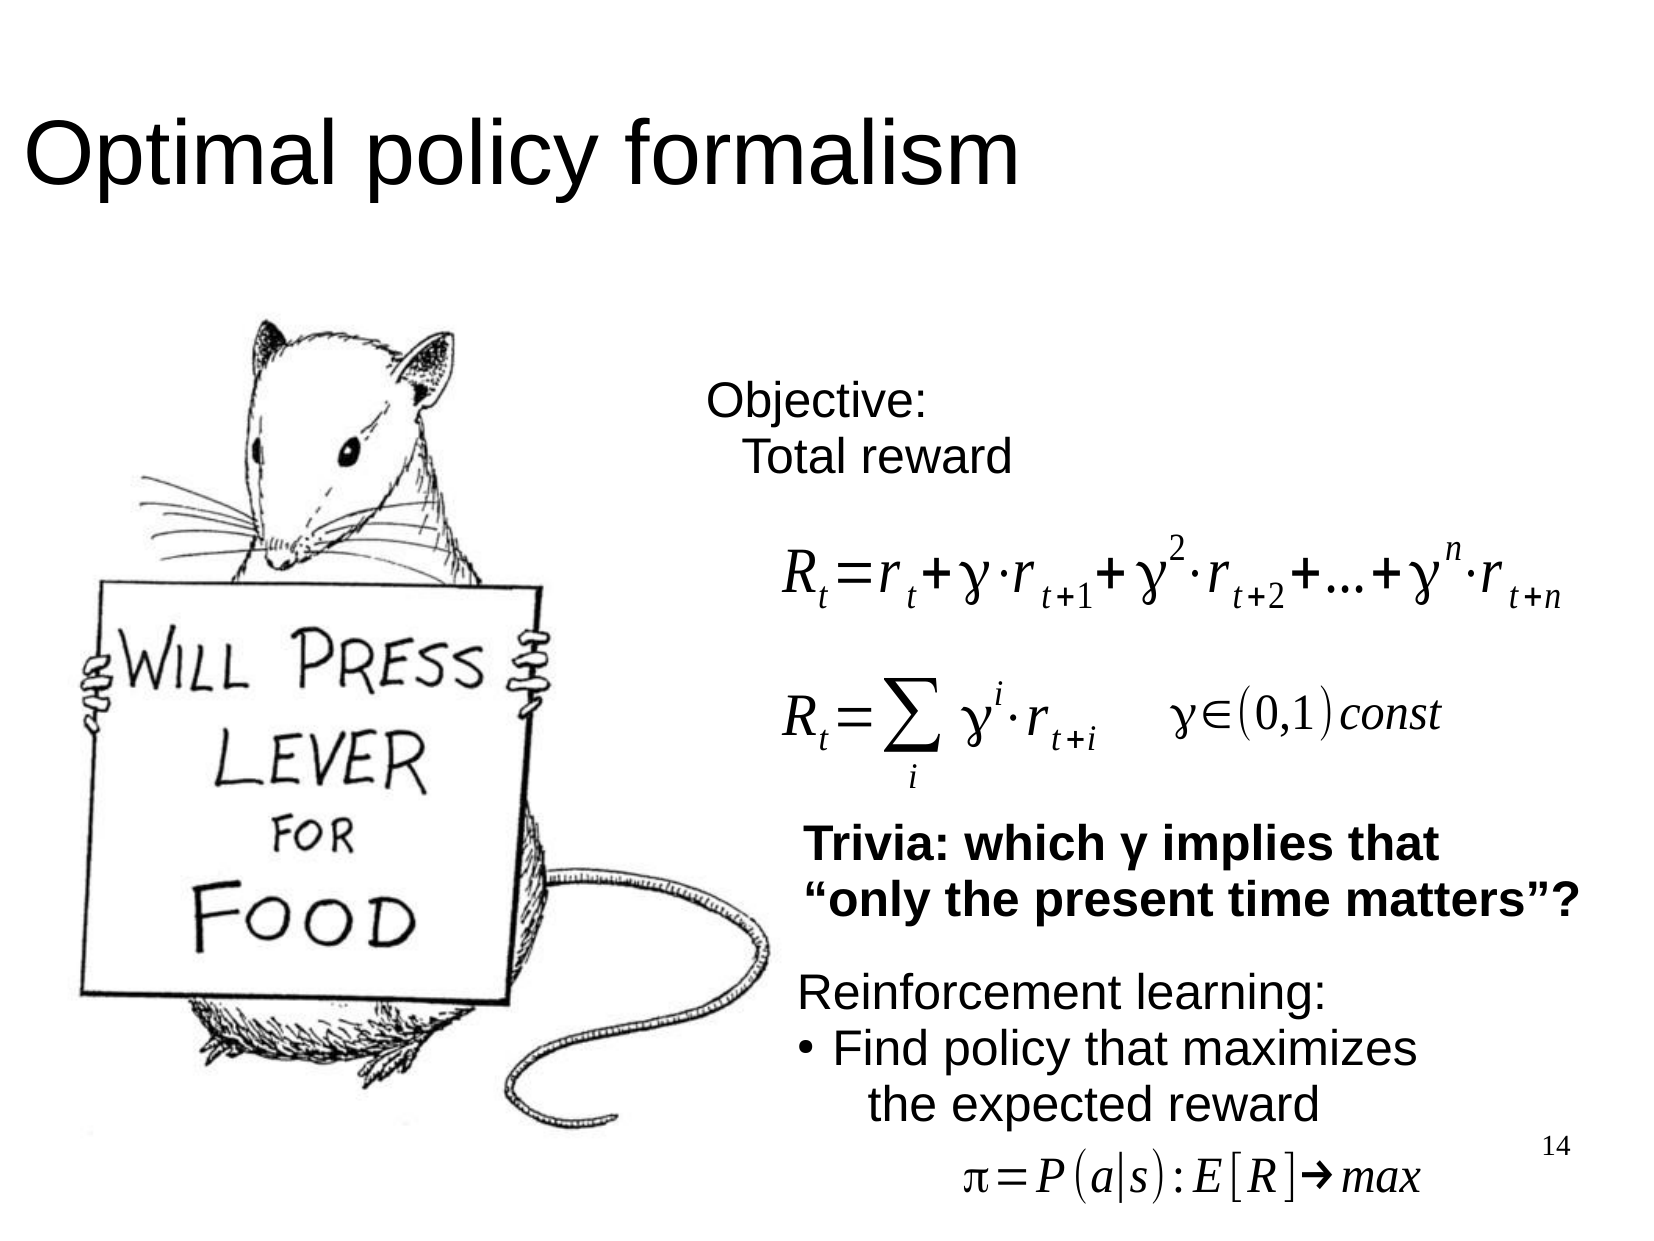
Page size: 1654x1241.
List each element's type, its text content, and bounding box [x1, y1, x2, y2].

chart [1155, 681, 1456, 743]
title Optimal policy formalism [23, 49, 1512, 257]
chart [765, 671, 1111, 796]
text_box Objective: Total reward [670, 371, 1654, 541]
chart [765, 523, 1576, 616]
text_box Reinforcement learning: Find policy that maximizes the expected reward [761, 963, 1654, 1133]
chart [951, 1145, 1436, 1207]
text_box Trivia: which γ implies that “only the present time matters”? [767, 815, 1591, 928]
picture [0, 250, 791, 1241]
